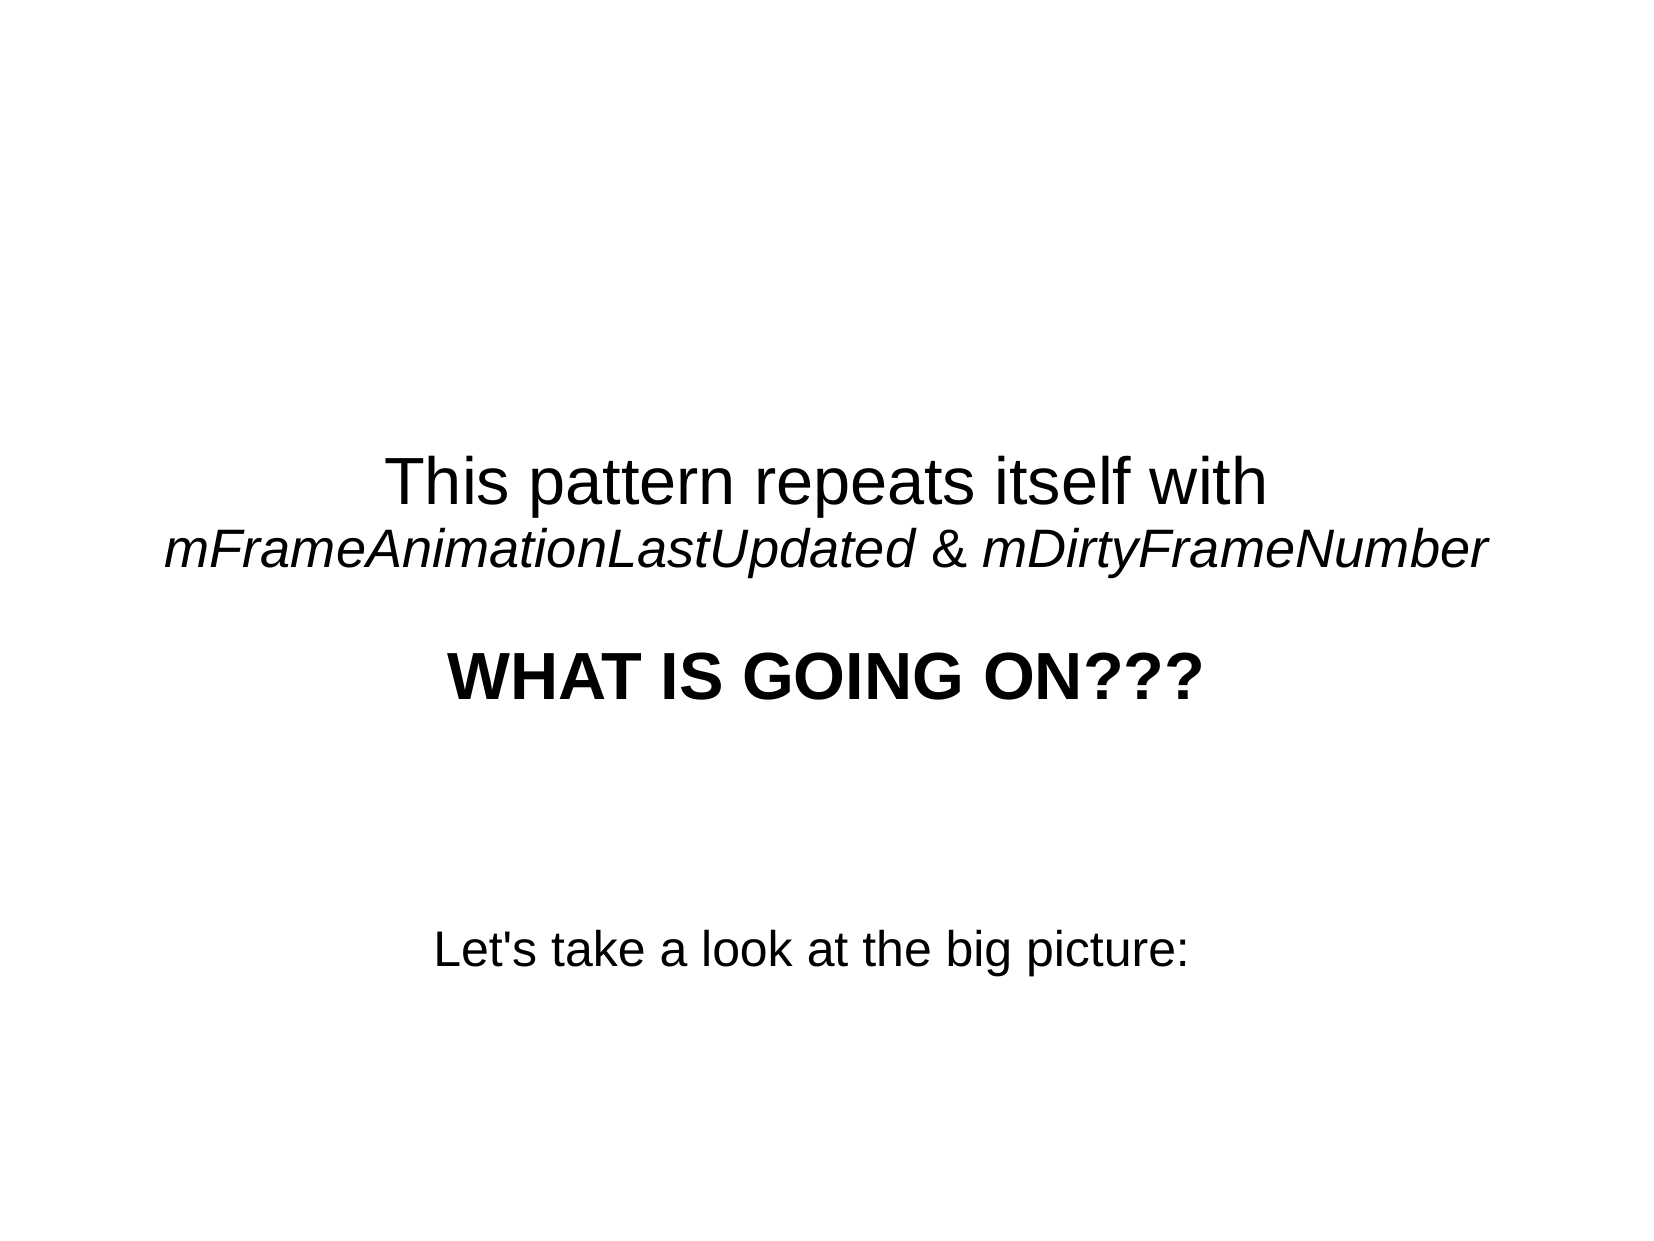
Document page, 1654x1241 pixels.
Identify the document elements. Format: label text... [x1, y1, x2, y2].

text_box Let's take a look at the big picture: [354, 885, 1270, 957]
subtitle This pattern repeats itself with mFrameAnimationLastUpdated & mDirtyFrameNumber WHAT IS GOING ON??? [82, 49, 1571, 1109]
